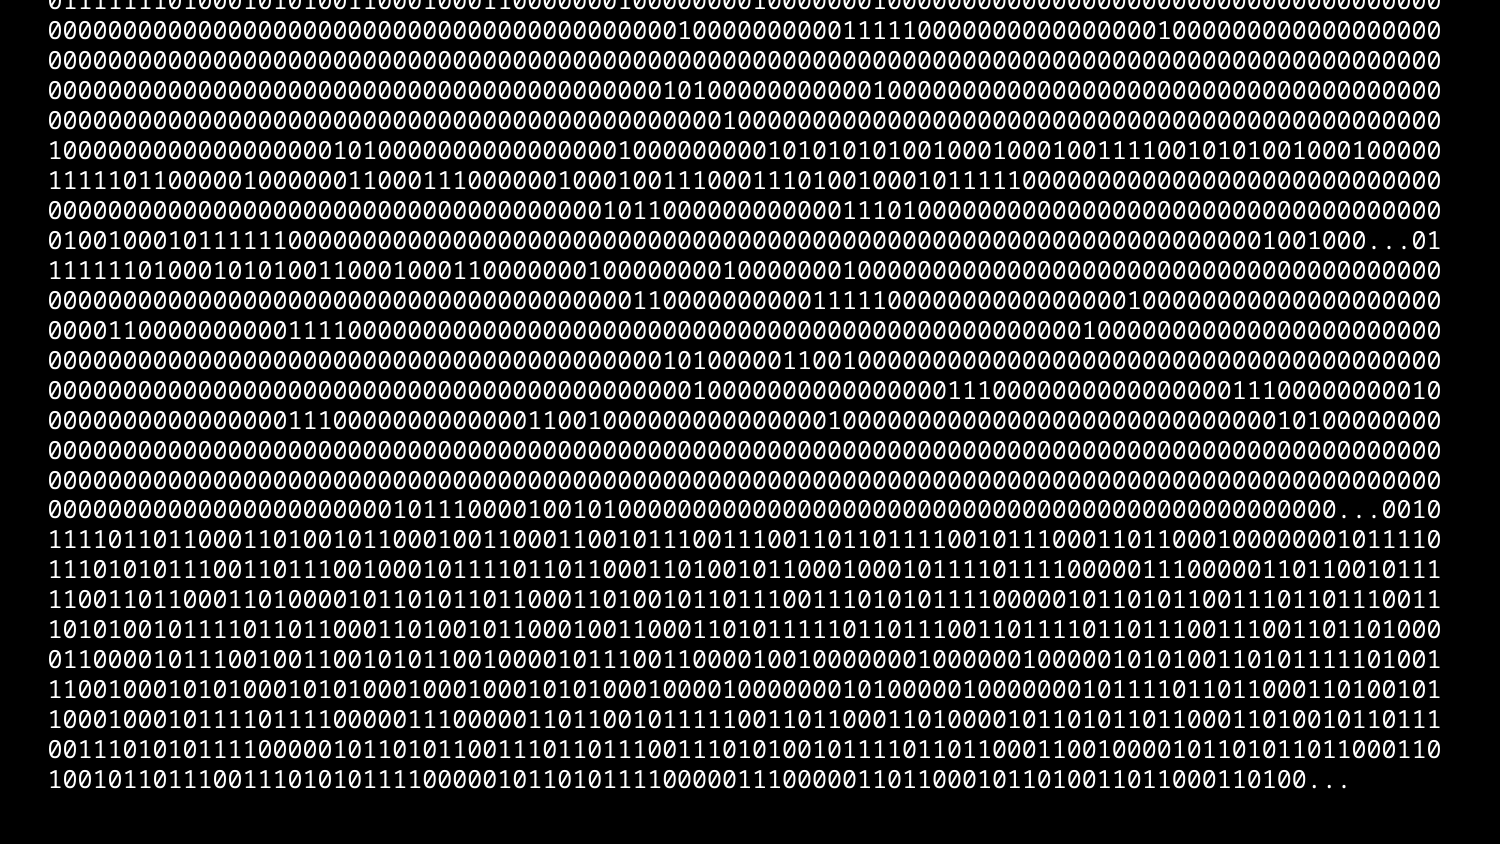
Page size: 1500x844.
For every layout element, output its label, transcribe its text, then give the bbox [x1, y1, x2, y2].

list 0111111101000101010011000100011000000010000000010000000100000000000000000000000000000000000000000000000000000000000000000000000000000001000000000011111000000000000000010000000000000000000000000000000000000000000000000000000000000000000000000000000000000000000000000000000000000000000000000000000000000000000000000000000010100000000000100000000000000000000000000000000000000000000000000000000000000000000000000000000001000000000000000000000000000000000000000000000001000000000000000000101000000000000000010000000001010101010010001000100111100101010010001000001111101100000100000011000111000000100010011100011101001000101111100000000000000000000000000000000000000000000000000000000000000000101100000000000011101000000000000000000000000000000000000100100010111111000000000000000000000000000000000000000000000000000000000000000001001000...0111111101000101010011000100011000000010000000010000000100000000000000000000000000000000000000000000000000000000000000000000000000000011000000000011111000000000000000010000000000000000000000001100000000001111000000000000000000000000000000000000000000000000010000000000000000000000000000000000000000000000000000000000000000101000001100100000000000000000000000000000000000000000000000000000000000000000000000000000000001000000000000000011100000000000000001110000000001000000000000000001110000000000000110010000000000000001000000000000000000000000000001010000000000000000000000000000000000000000000000000000000000000000000000000000000000000000000000000000000000000000000000000000000000000000000000000000000000000000000000000000000000000000000000000000000000000000000000000101110000100101000000000000000000000000000000000000000000000000...0010111101101100011010010110001001100011001011100111001101101111001011100011011000100000001011110111010101110011011100100010111101101100011010010110001000101111011110000011100000110110010111110011011000110100001011010110110001101001011011100111010101111000001011010110011101101110011101010010111101101100011010010110001001100011010111110110111001101111011011100111001101101000011000010111001001100101011001000010111001100001001000000010000001000001010100110101111101001110010001010100010101000100010001010100010000100000001010000010000000101111011011000110100101100010001011110111100000111000001101100101111100110110001101000010110101101100011010010110111001110101011110000010110101100111011011100111010100101111011011000110010000101101011011000110100101101110011101010111100000101101011110000011100000110110001011010011011000110100... [32, 9, 1468, 830]
